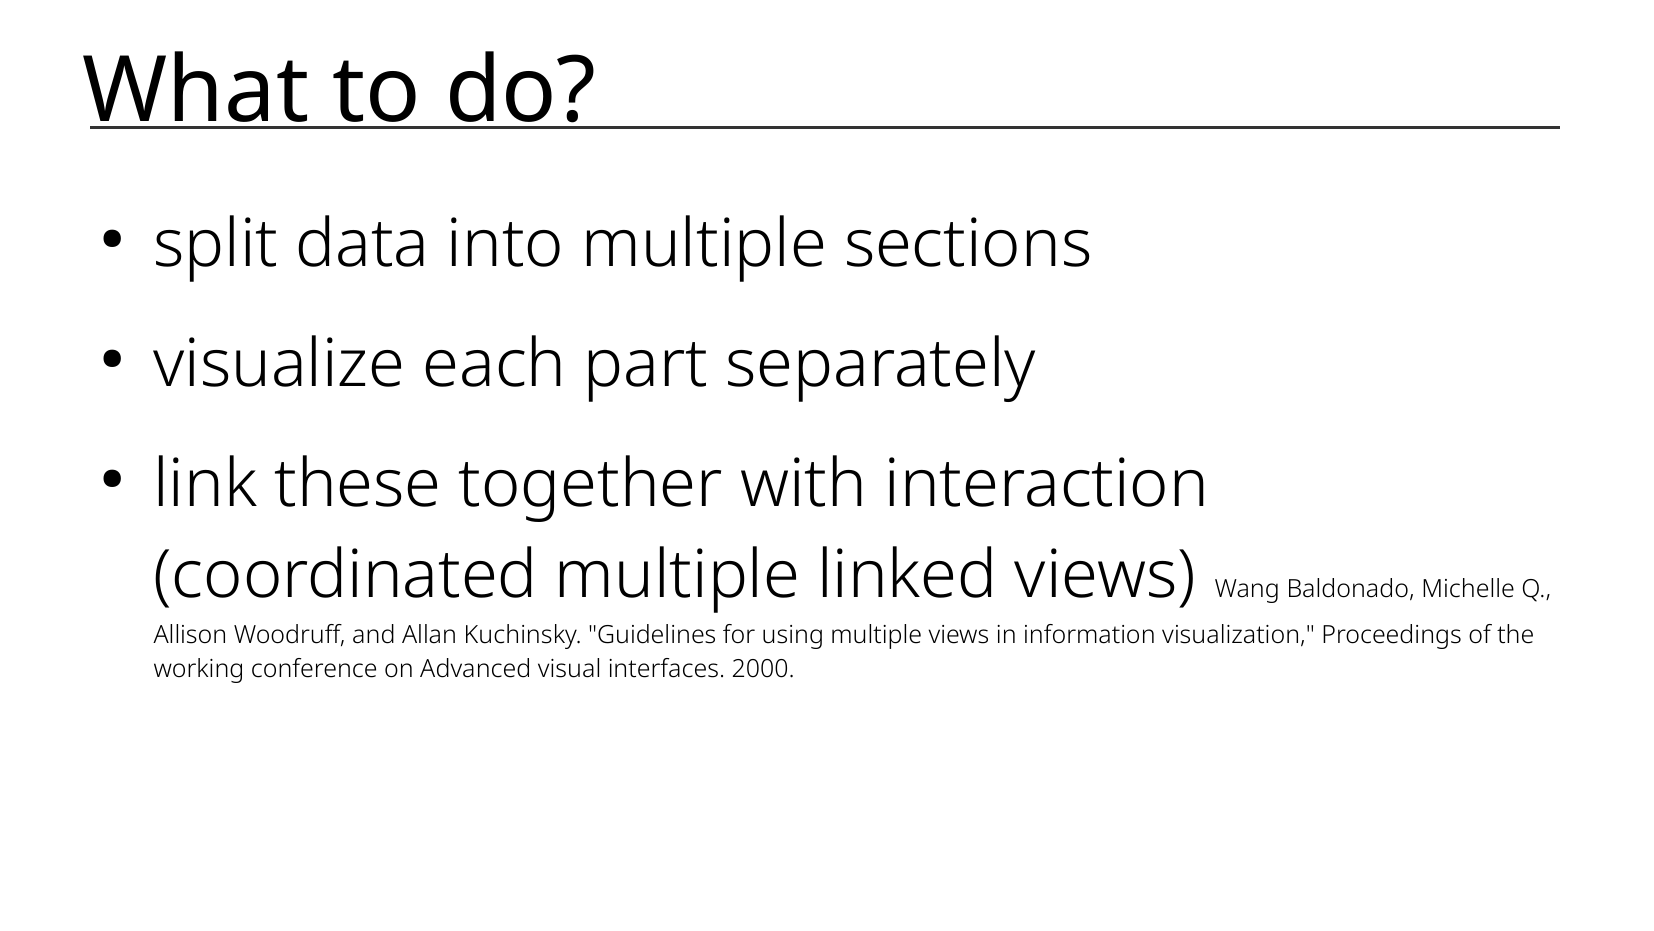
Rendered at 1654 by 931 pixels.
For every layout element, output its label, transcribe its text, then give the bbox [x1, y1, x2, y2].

title What to do? [82, 32, 1571, 140]
list split data into multiple sections visualize each part separately link these together with interaction (coordinated multiple linked views) Wang Baldonado, Michelle Q., Allison Woodruff, and Allan Kuchinsky. "Guidelines for using multiple views in information visualization," Proceedings of the working conference on Advanced visual interfaces. 2000. [82, 195, 1571, 811]
